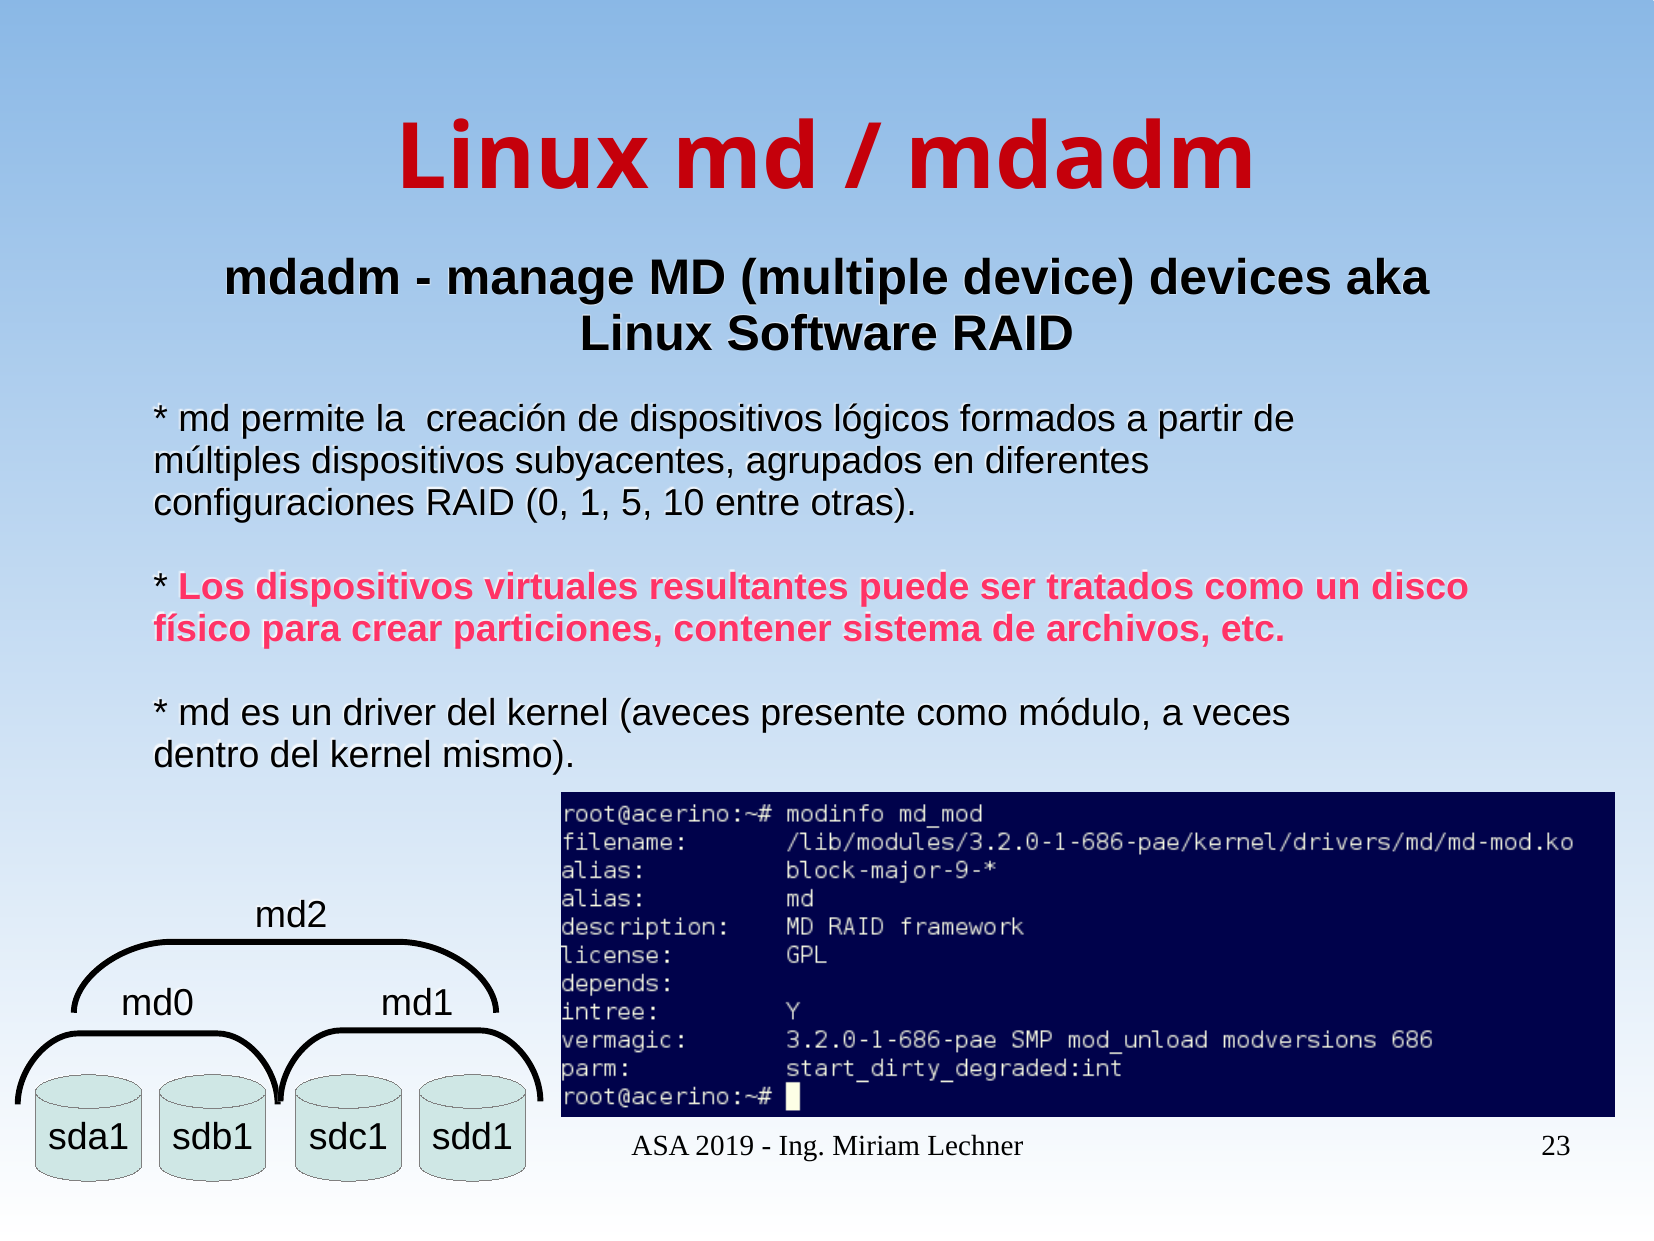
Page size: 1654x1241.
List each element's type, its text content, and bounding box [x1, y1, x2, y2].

text_box sdc1 [295, 1074, 402, 1182]
title Linux md / mdadm [82, 49, 1571, 257]
text_box mdadm - manage MD (multiple device) devices aka Linux Software RAID [183, 242, 1471, 369]
text_box md1 [366, 974, 469, 1032]
text_box md0 [106, 974, 209, 1032]
text_box sdd1 [419, 1074, 526, 1182]
text_box sda1 [35, 1074, 142, 1182]
text_box * md permite la creación de dispositivos lógicos formados a partir de múltiples dispositivos subyacentes, agrupados en diferentes configuraciones RAID (0, 1, 5, 10 entre otras). * Los dispositivos virtuales resultantes puede ser tratados como un disco físico para crear particiones, contener sistema de archivos, etc. * md es un driver del kernel (aveces presente como módulo, a veces dentro del kernel mismo). [138, 389, 1496, 825]
text_box sdb1 [159, 1074, 266, 1182]
picture [561, 792, 1615, 1117]
text_box md2 [240, 885, 343, 943]
